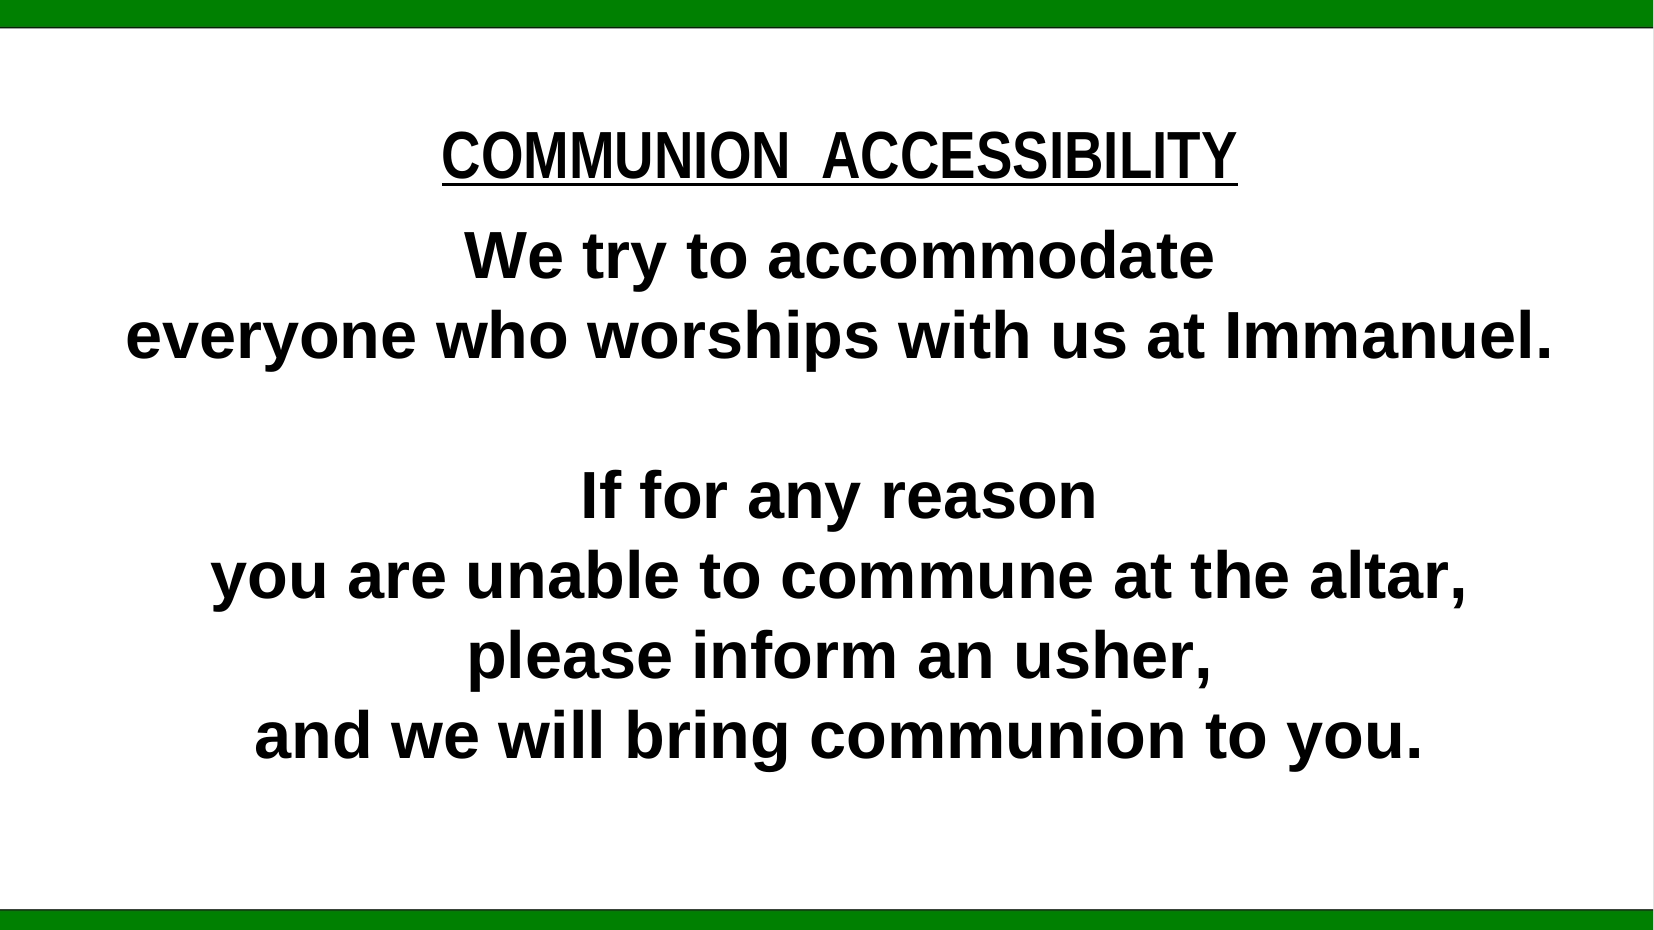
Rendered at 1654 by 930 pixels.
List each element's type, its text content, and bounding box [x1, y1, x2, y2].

text_box COMMUNION ACCESSIBILITY We try to accommodate everyone who worships with us at Immanuel. If for any reason you are unable to commune at the altar, please inform an usher, and we will bring communion to you. [90, 104, 1591, 765]
picture [0, 0, 1654, 930]
